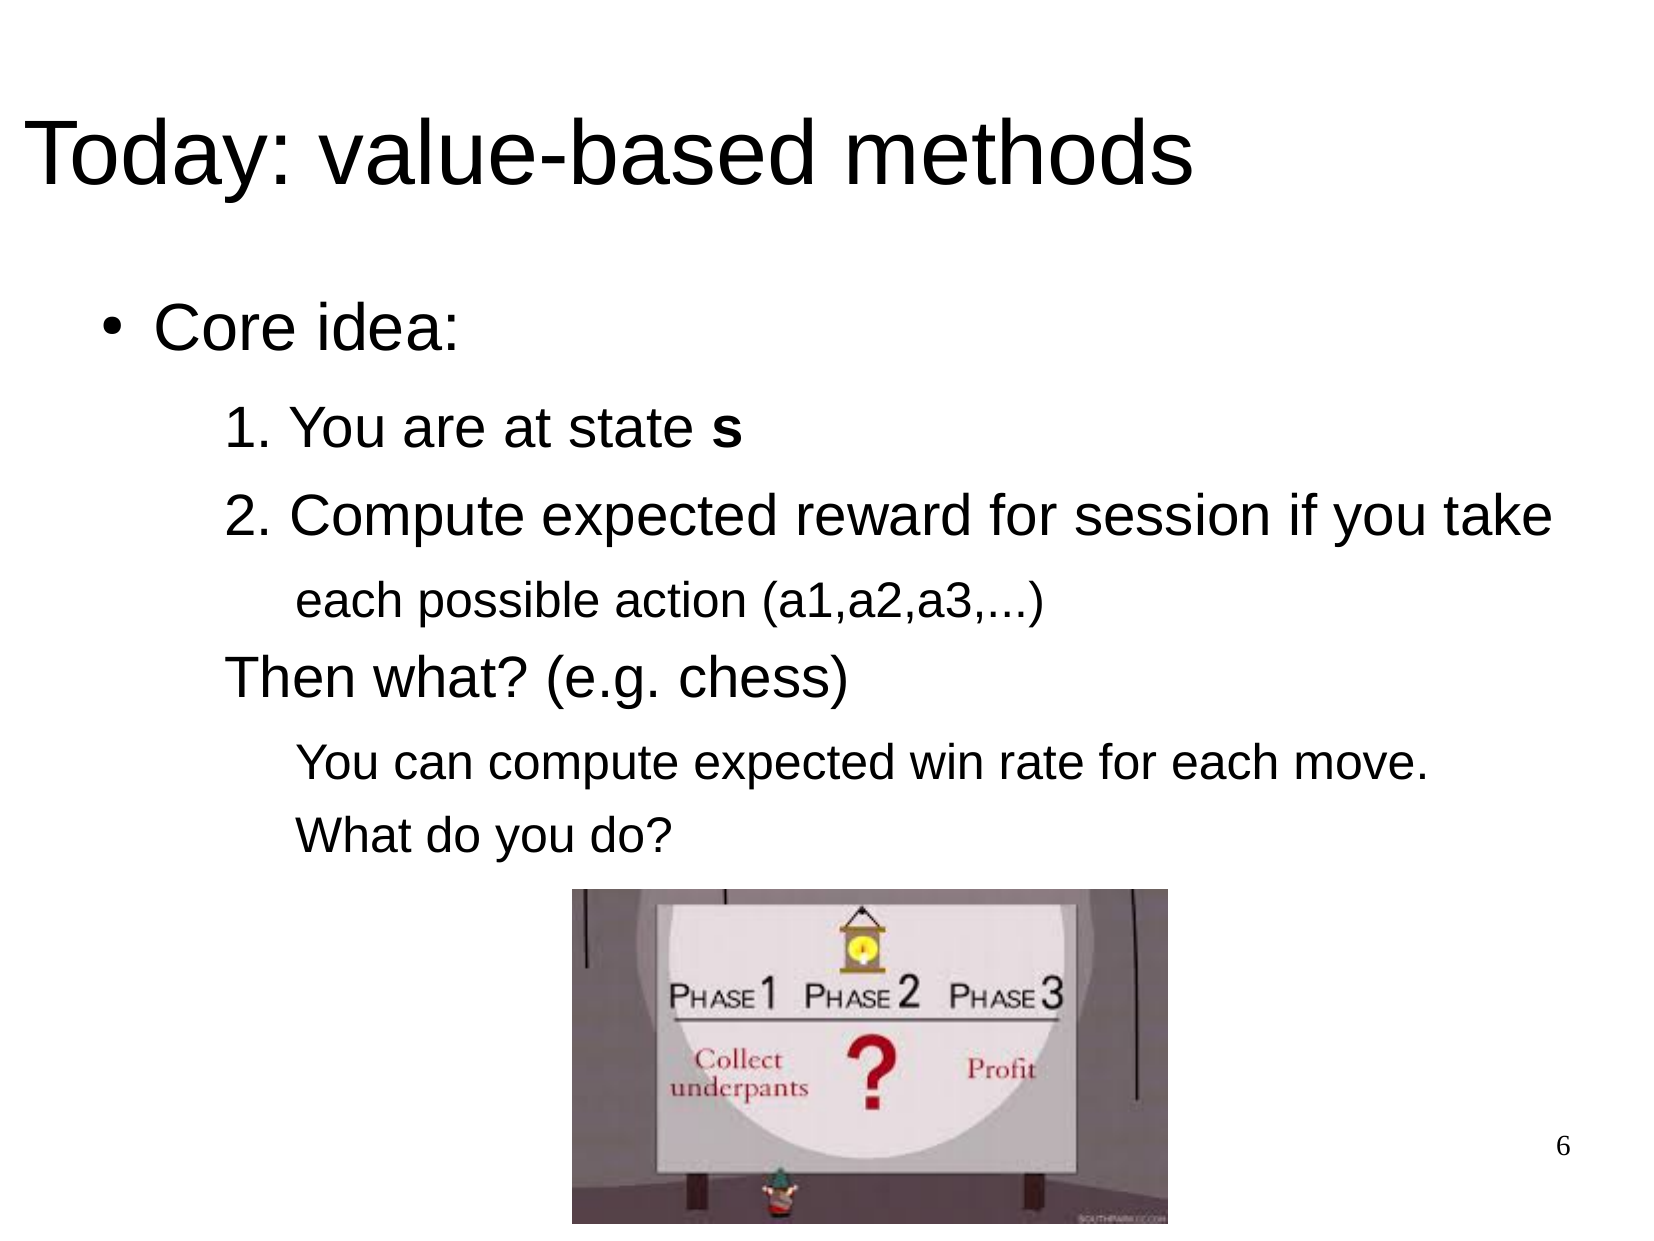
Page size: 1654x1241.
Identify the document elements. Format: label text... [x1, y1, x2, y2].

title Today: value-based methods [23, 49, 1512, 257]
list Core idea: 1. You are at state s 2. Compute expected reward for session if you take each possible action (a1,a2,a3,...) Then what? (e.g. chess) You can compute expected win rate for each move. What do you do? [82, 290, 1571, 1010]
picture [572, 889, 1168, 1224]
